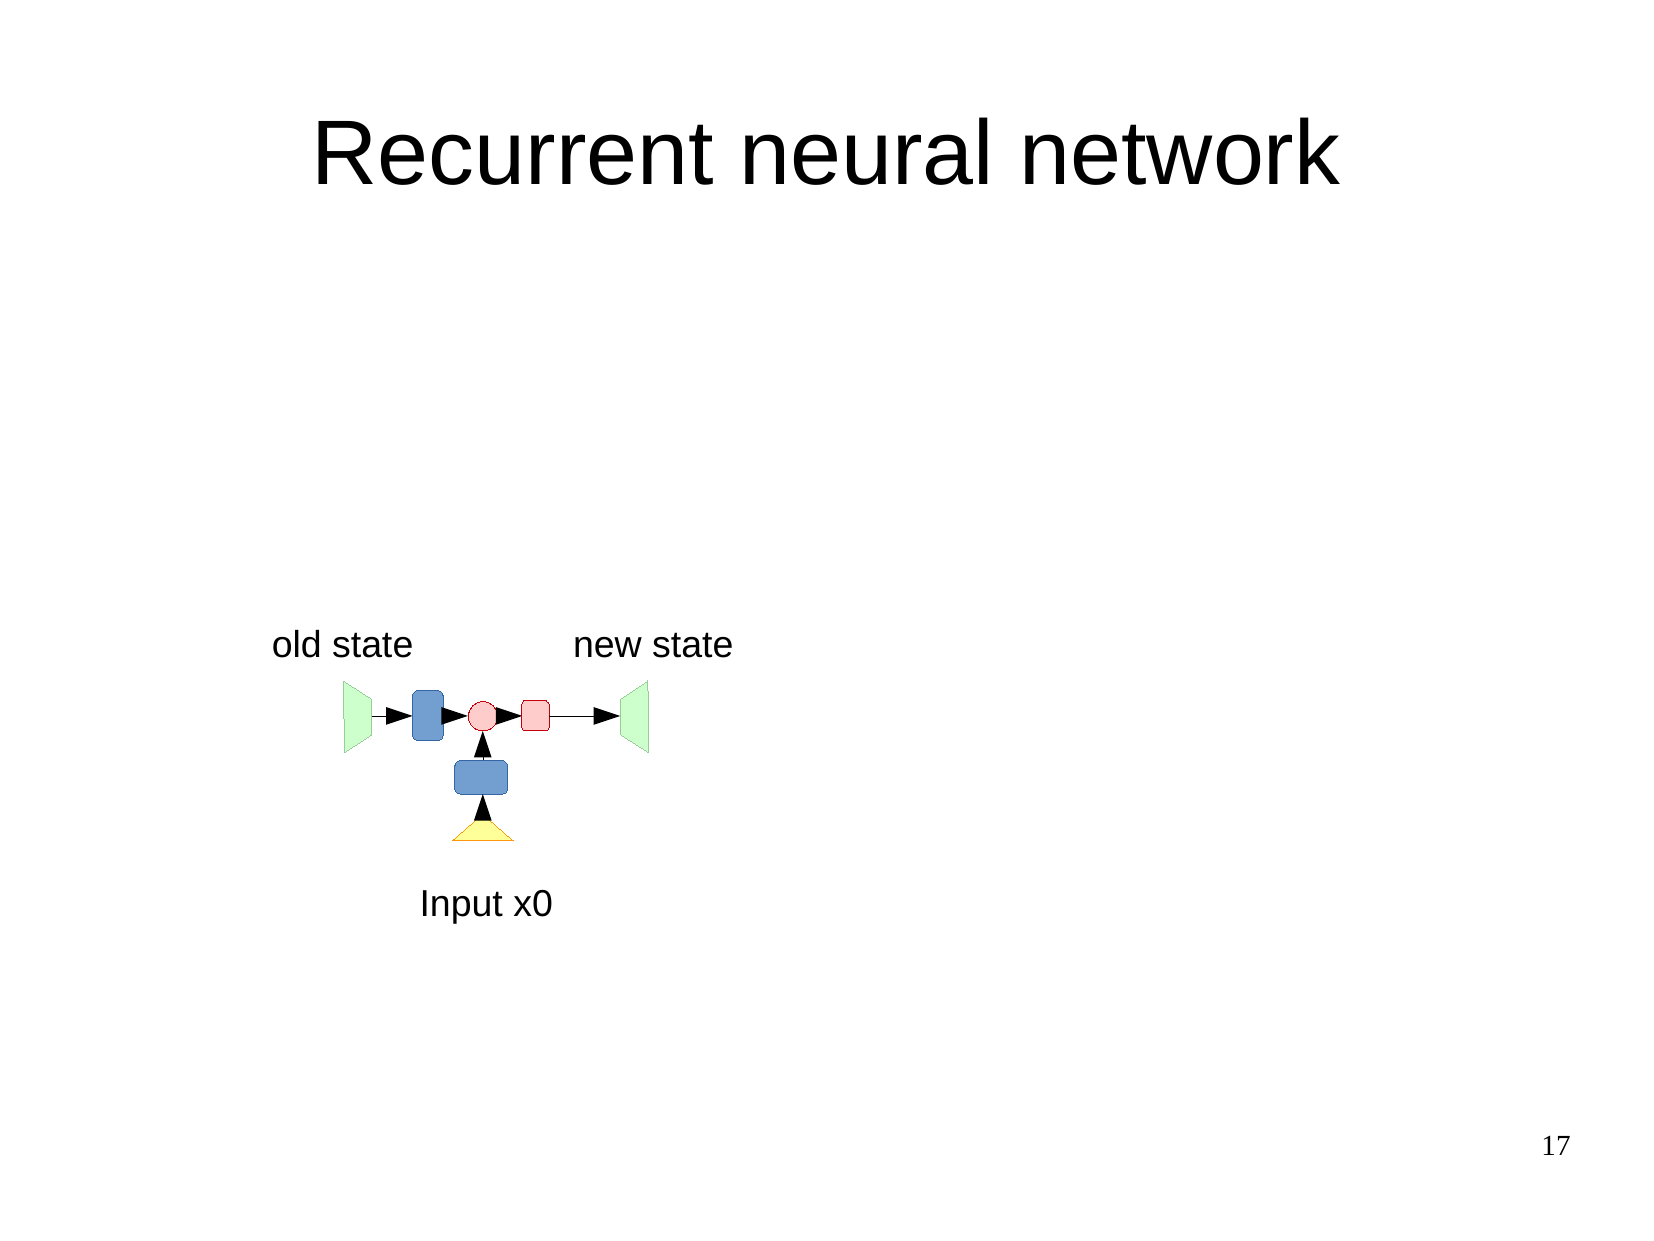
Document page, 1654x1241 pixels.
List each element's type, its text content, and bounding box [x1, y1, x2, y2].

text_box [521, 700, 550, 731]
text_box [468, 701, 495, 731]
text_box [452, 821, 514, 841]
text_box [343, 681, 372, 753]
text_box [620, 680, 649, 753]
title Recurrent neural network [82, 49, 1571, 257]
text_box [454, 760, 508, 795]
text_box Input x0 [404, 875, 568, 933]
text_box [412, 690, 444, 741]
text_box old state [257, 615, 429, 673]
text_box new state [558, 615, 749, 673]
